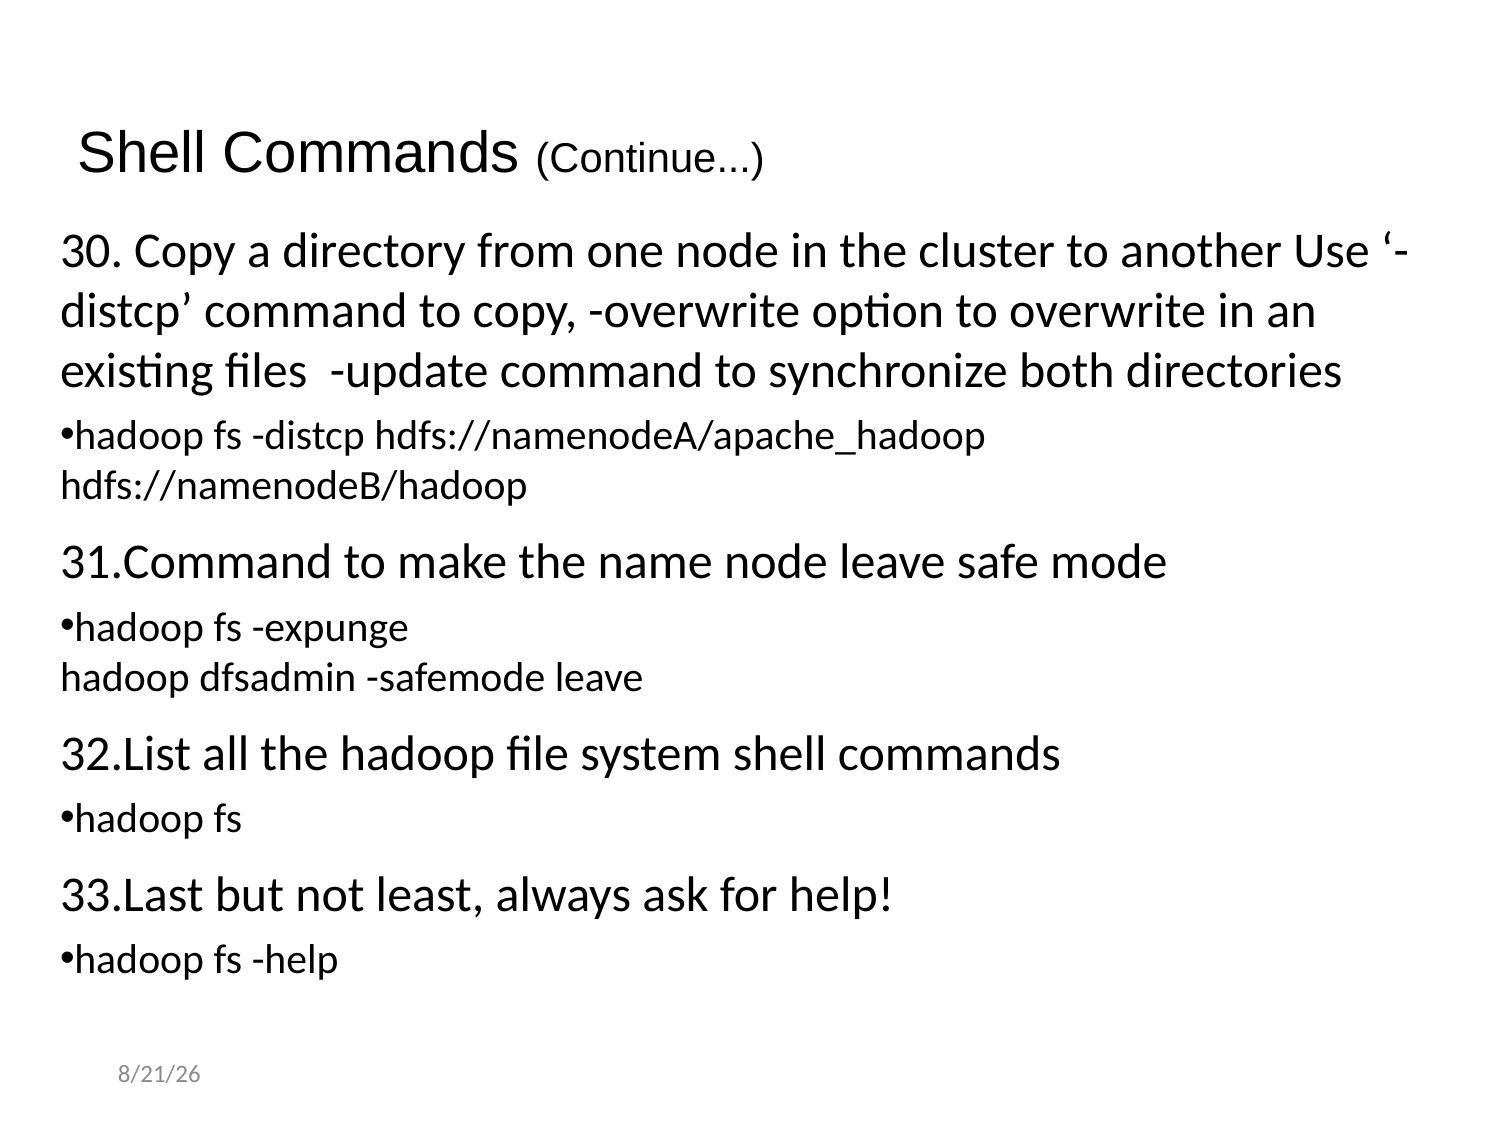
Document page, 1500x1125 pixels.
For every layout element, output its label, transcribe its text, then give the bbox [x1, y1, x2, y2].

list Copy a directory from one node in the cluster to another Use ‘-distcp’ command to copy, -overwrite option to overwrite in an existing files -update command to synchronize both directories hadoop fs -distcp hdfs://namenodeA/apache_hadoop hdfs://namenodeB/hadoop Command to make the name node leave safe mode hadoop fs -expunge hadoop dfsadmin -safemode leave List all the hadoop file system shell commands hadoop fs Last but not least, always ask for help! hadoop fs -help [45, 210, 1471, 1097]
text_box 8/10/2023 [102, 1042, 441, 1103]
text_box Shell Commands (Continue...) [62, 114, 780, 180]
